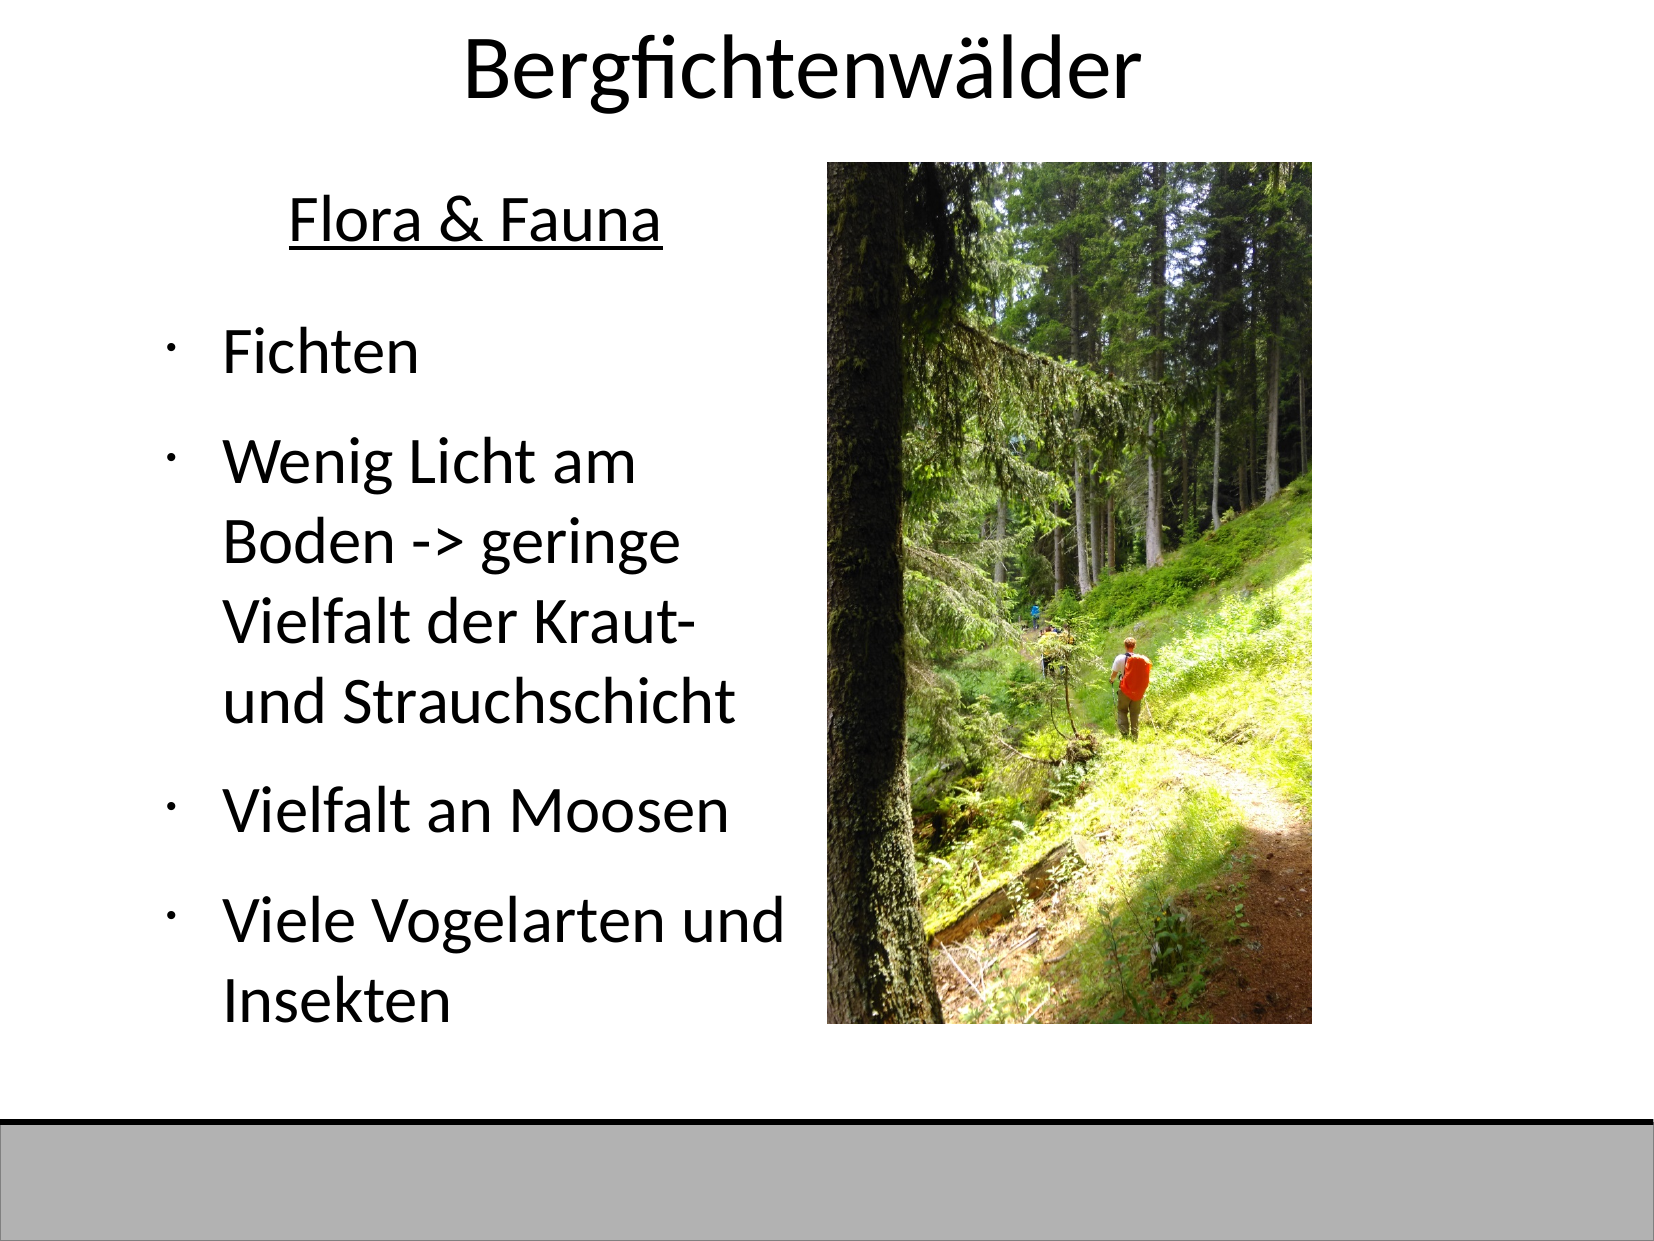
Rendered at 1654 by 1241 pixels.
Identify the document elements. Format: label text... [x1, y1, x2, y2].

picture [827, 162, 1312, 1024]
text_box Fichten Wenig Licht am Boden -> geringe Vielfalt der Kraut- und Strauchschicht Vielfalt an Moosen Viele Vogelarten und Insekten [151, 299, 814, 949]
text_box [0, 1125, 1654, 1241]
text_box Flora & Fauna [217, 167, 690, 273]
title Bergfichtenwälder [128, 0, 1479, 188]
